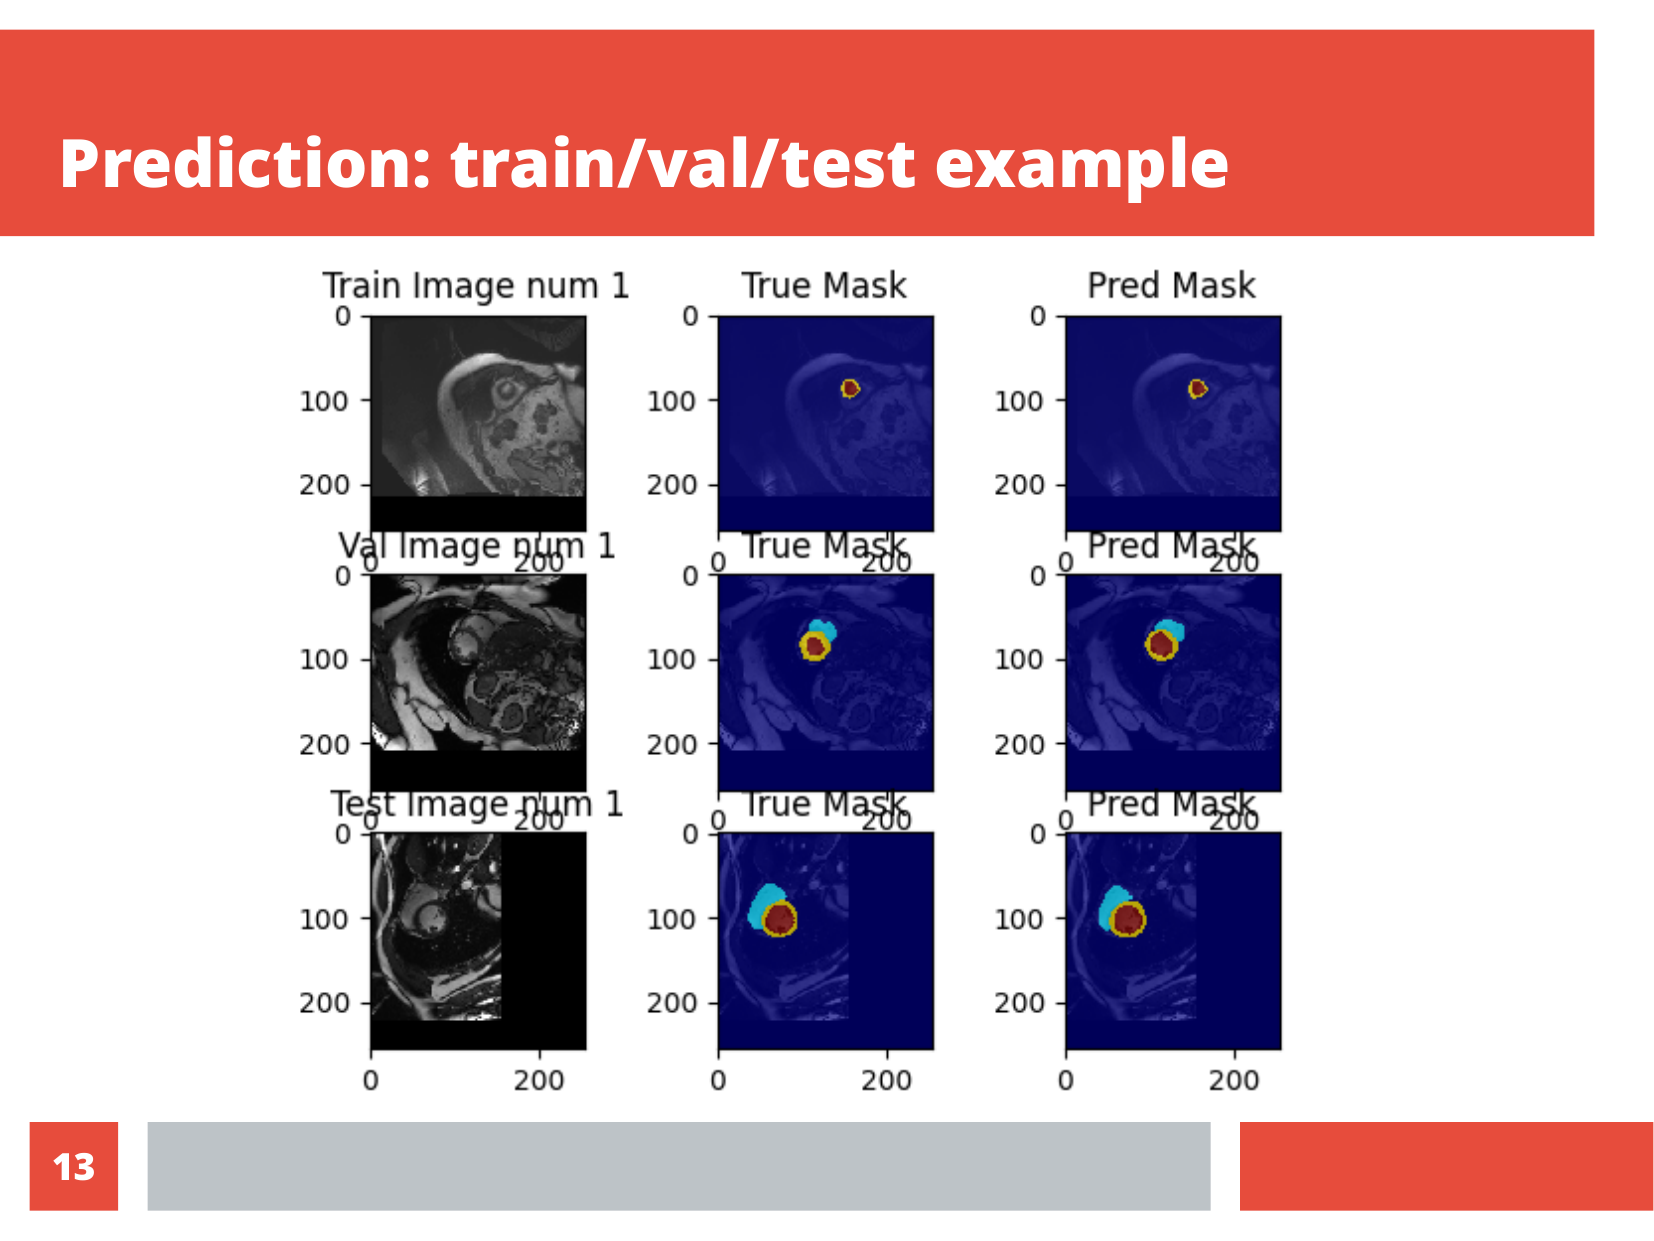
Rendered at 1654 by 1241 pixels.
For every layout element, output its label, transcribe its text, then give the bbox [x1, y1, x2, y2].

title Prediction: train/val/test example [59, 59, 1595, 207]
picture [283, 248, 1300, 1108]
